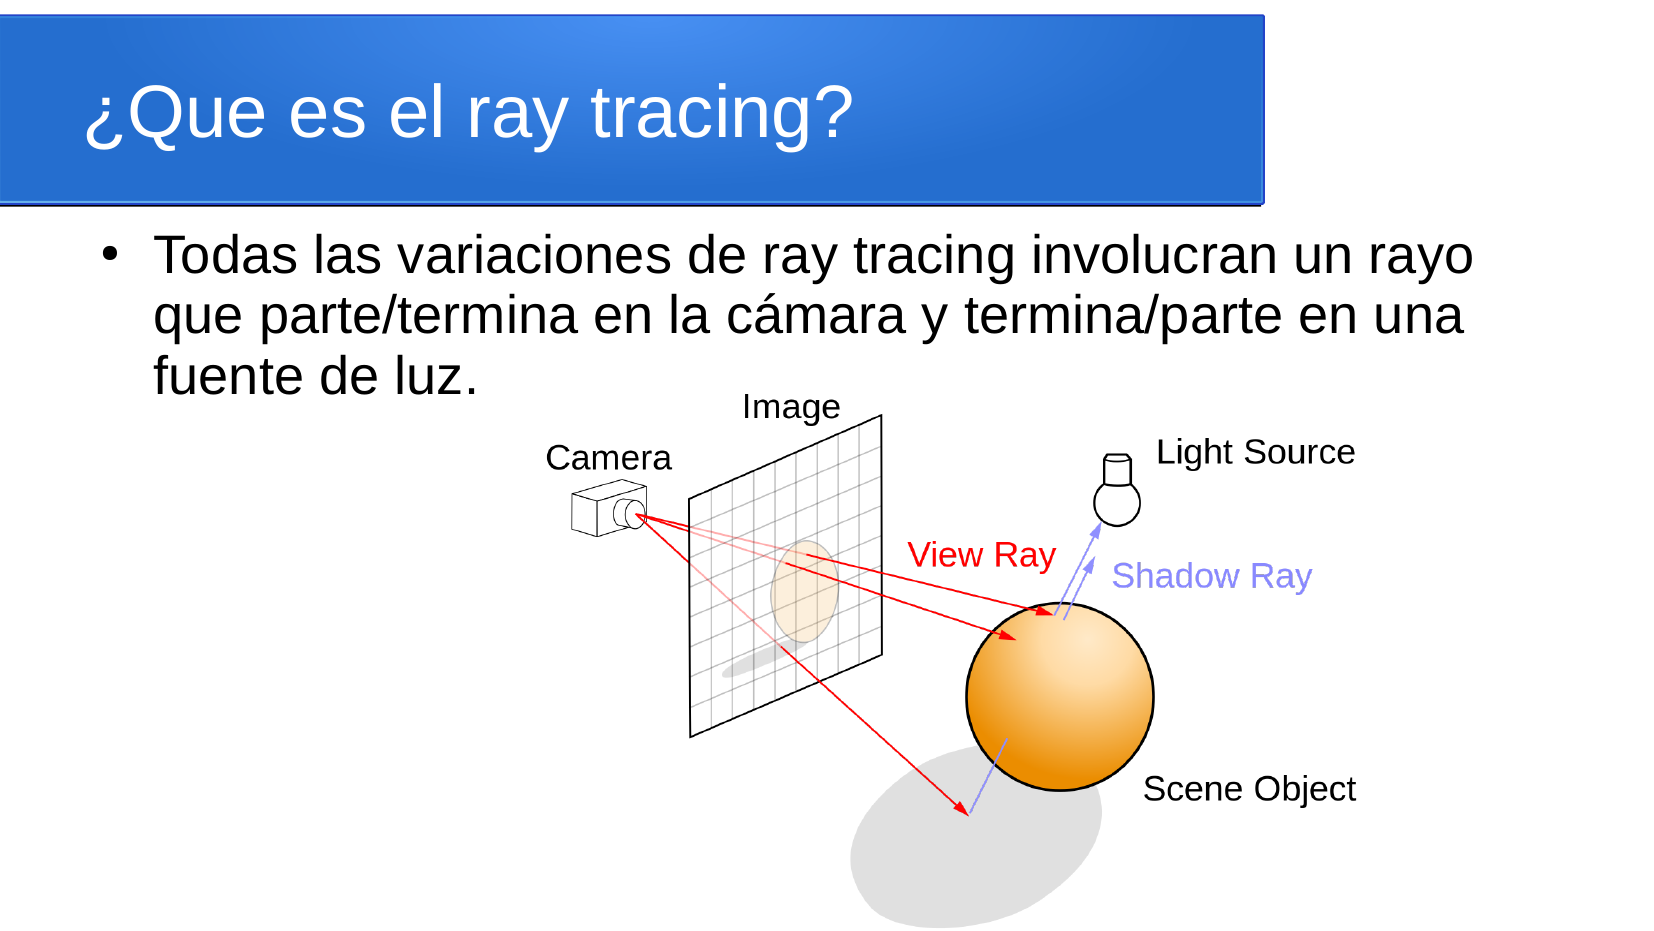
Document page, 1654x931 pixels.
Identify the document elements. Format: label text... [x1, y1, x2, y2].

title ¿Que es el ray tracing? [82, 35, 1235, 189]
picture [543, 388, 1359, 931]
list Todas las variaciones de ray tracing involucran un rayo que parte/termina en la cámara y termina/parte en una fuente de luz. [82, 224, 1571, 764]
